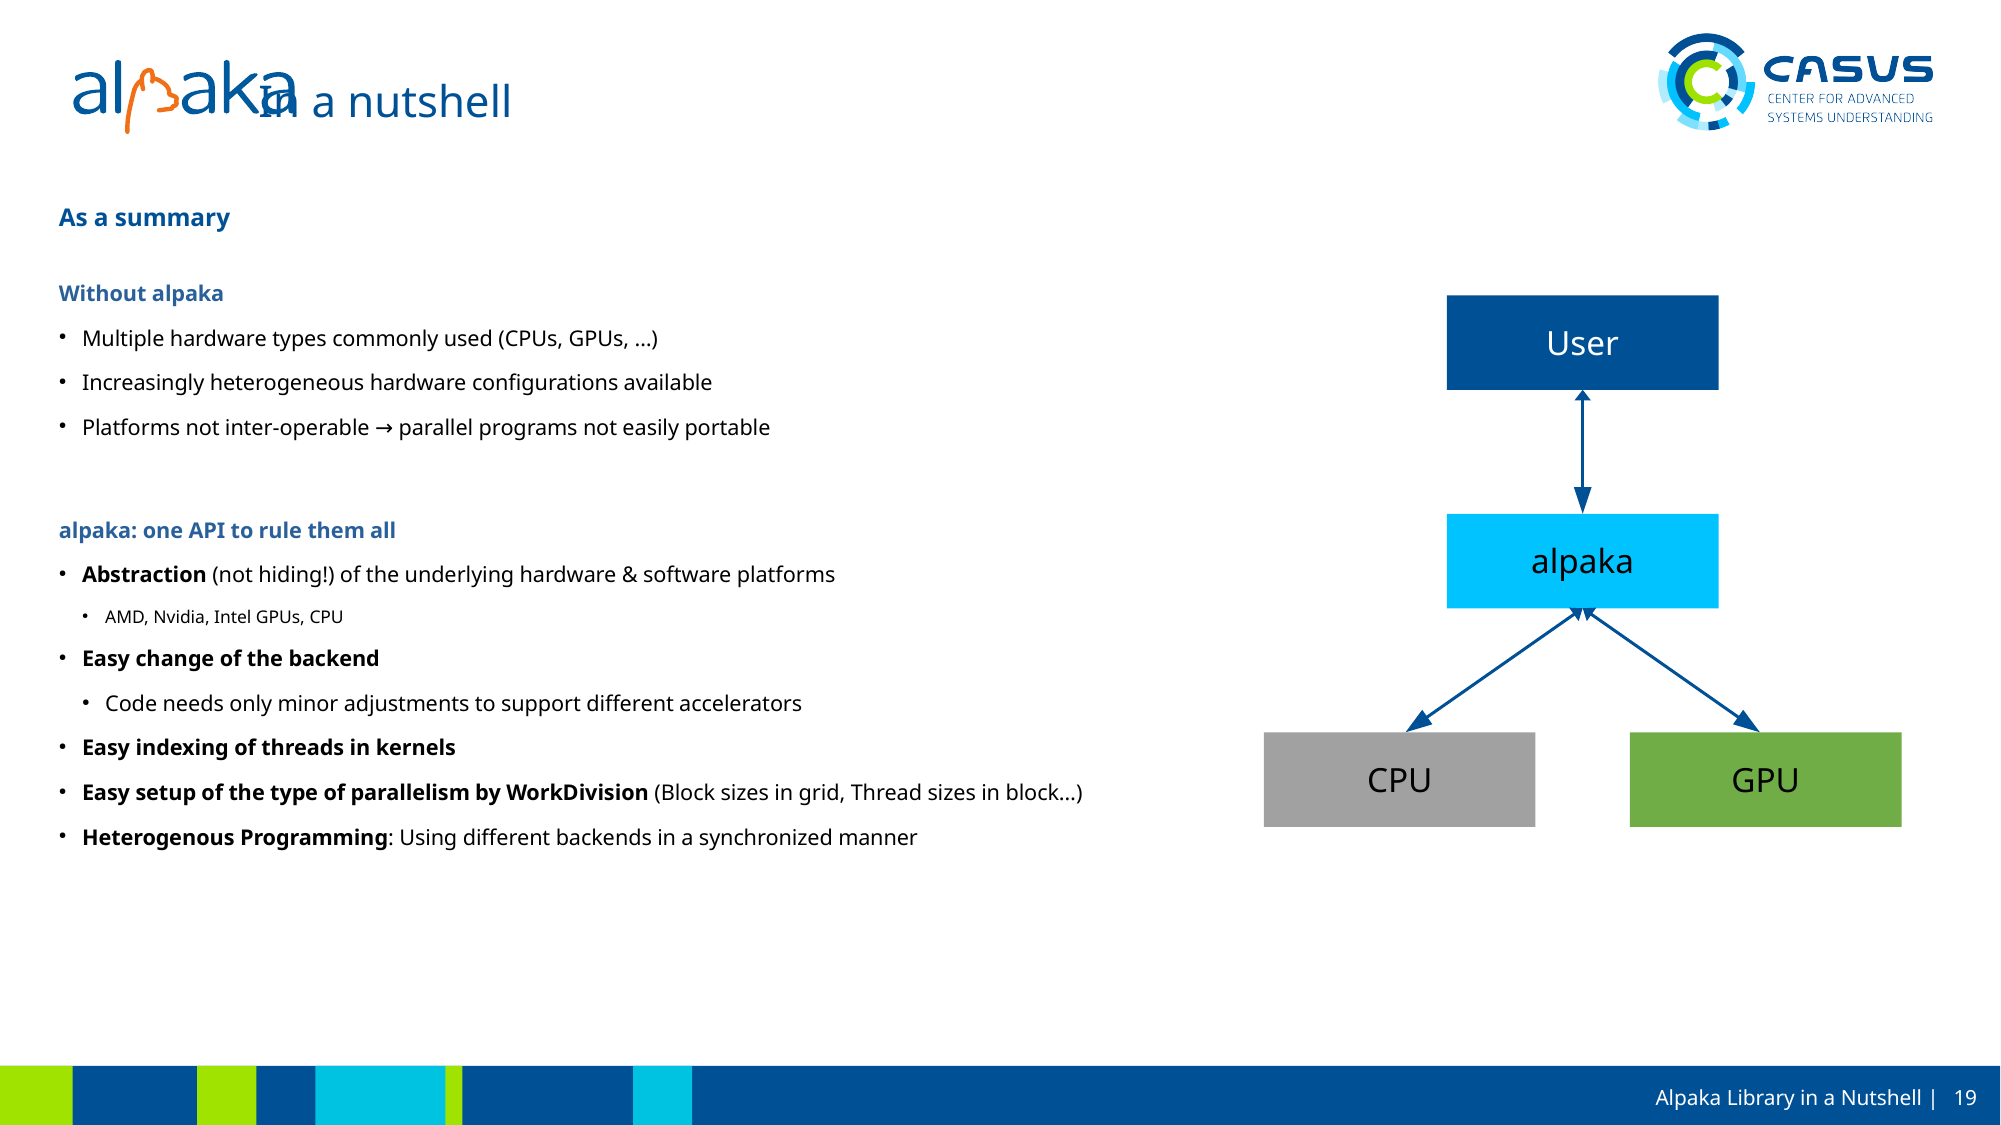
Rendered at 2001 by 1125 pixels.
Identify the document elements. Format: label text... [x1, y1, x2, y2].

list As a summary Without alpaka Multiple hardware types commonly used (CPUs, GPUs, …) Increasingly heterogeneous hardware configurations available Platforms not inter-operable → parallel programs not easily portable alpaka: one API to rule them all Abstraction (not hiding!) of the underlying hardware & software platforms AMD, Nvidia, Intel GPUs, CPU Easy change of the backend Code needs only minor adjustments to support different accelerators Easy indexing of threads in kernels Easy setup of the type of parallelism by WorkDivision (Block sizes in grid, Thread sizes in block…) Heterogenous Programming: Using different backends in a synchronized manner [59, 200, 1607, 863]
text_box CPU [1263, 732, 1536, 827]
text_box alpaka [1446, 513, 1719, 609]
picture [72, 59, 296, 135]
title In a nutshell [296, 64, 709, 133]
picture [1658, 33, 1933, 131]
text_box User [1446, 295, 1719, 390]
text_box GPU [1629, 732, 1902, 827]
